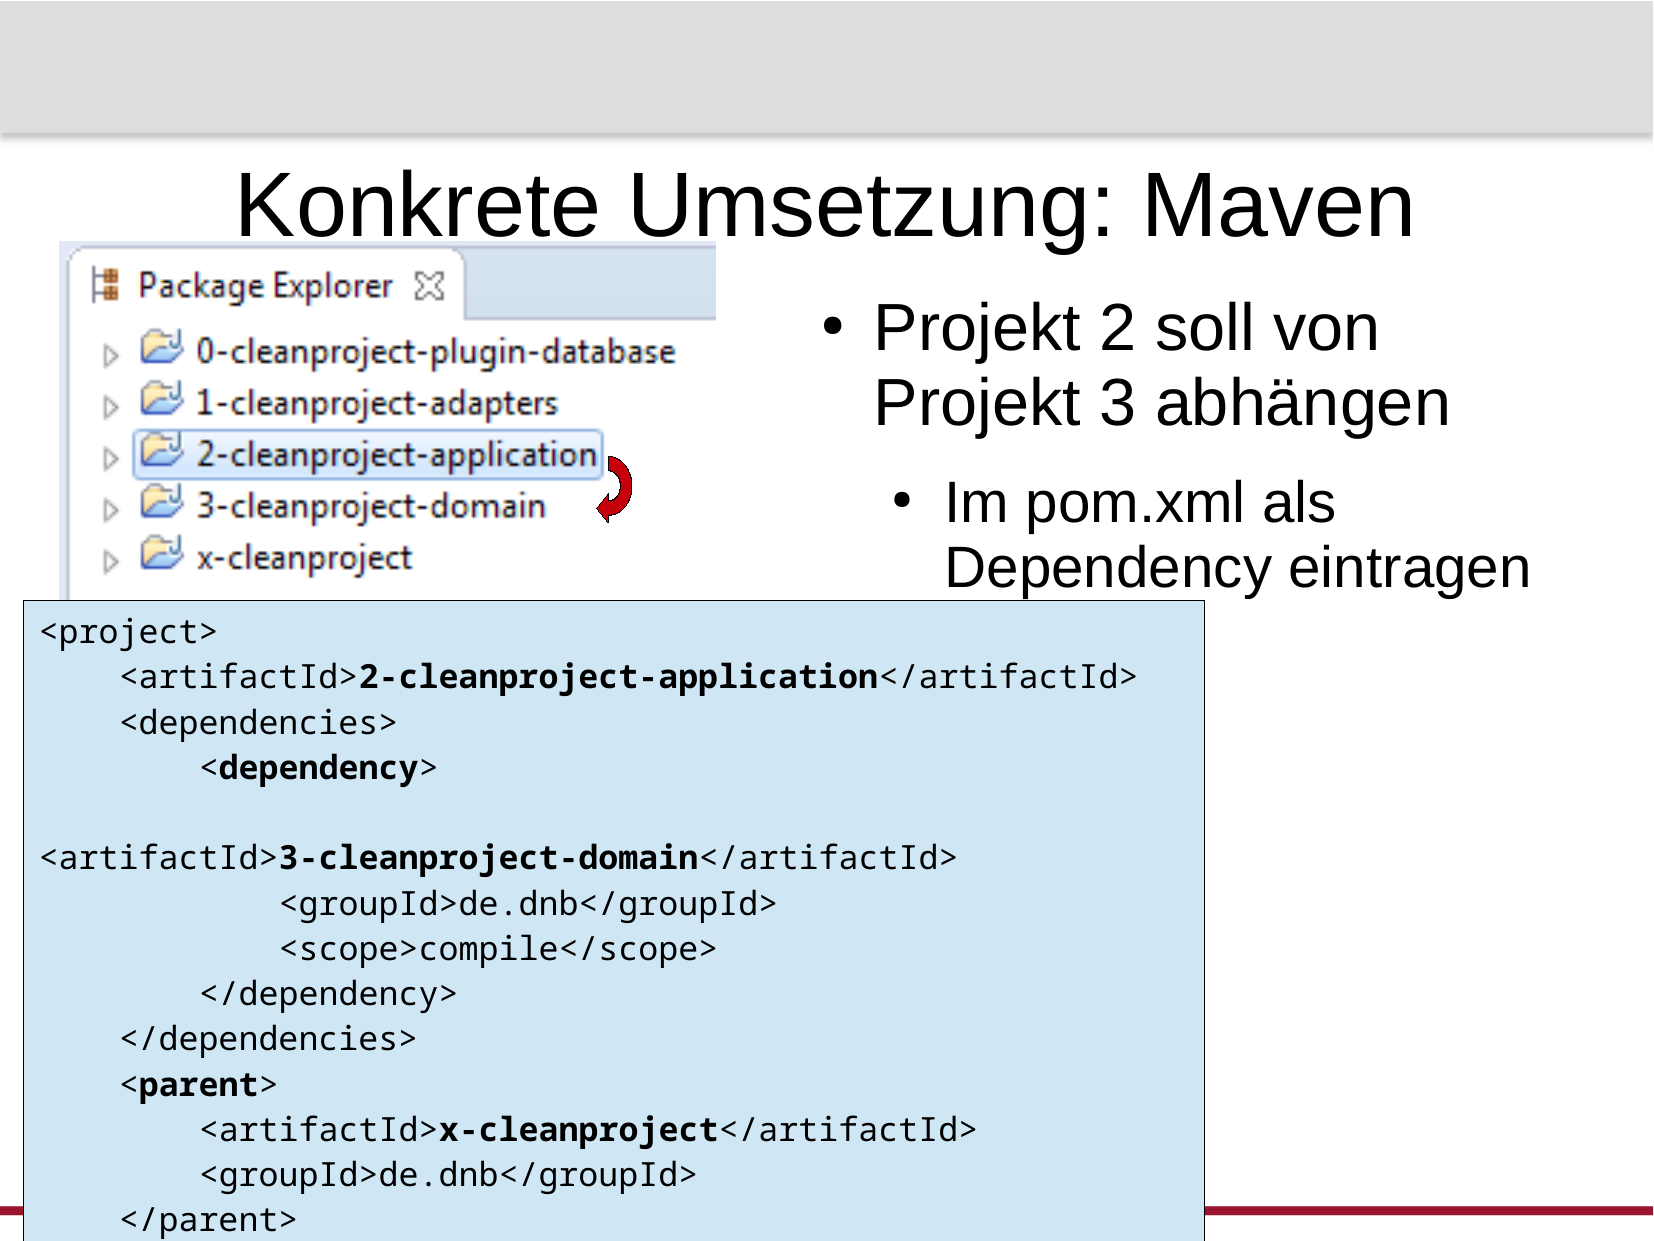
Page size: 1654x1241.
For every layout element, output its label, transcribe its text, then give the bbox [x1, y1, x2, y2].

picture [0, 1, 1654, 1237]
list Projekt 2 soll von Projekt 3 abhängen Im pom.xml als Dependency eintragen [803, 290, 1642, 1010]
text_box <project> <artifactId>2-cleanproject-application</artifactId> <dependencies> <dependency> <artifactId>3-cleanproject-domain</artifactId> <groupId>de.dnb</groupId> <scope>compile</scope> </dependency> </dependencies> <parent> <artifactId>x-cleanproject</artifactId> <groupId>de.dnb</groupId> </parent> [...] </project> [23, 600, 1205, 1205]
title Konkrete Umsetzung: Maven [82, 147, 1571, 257]
text_box [596, 456, 632, 523]
